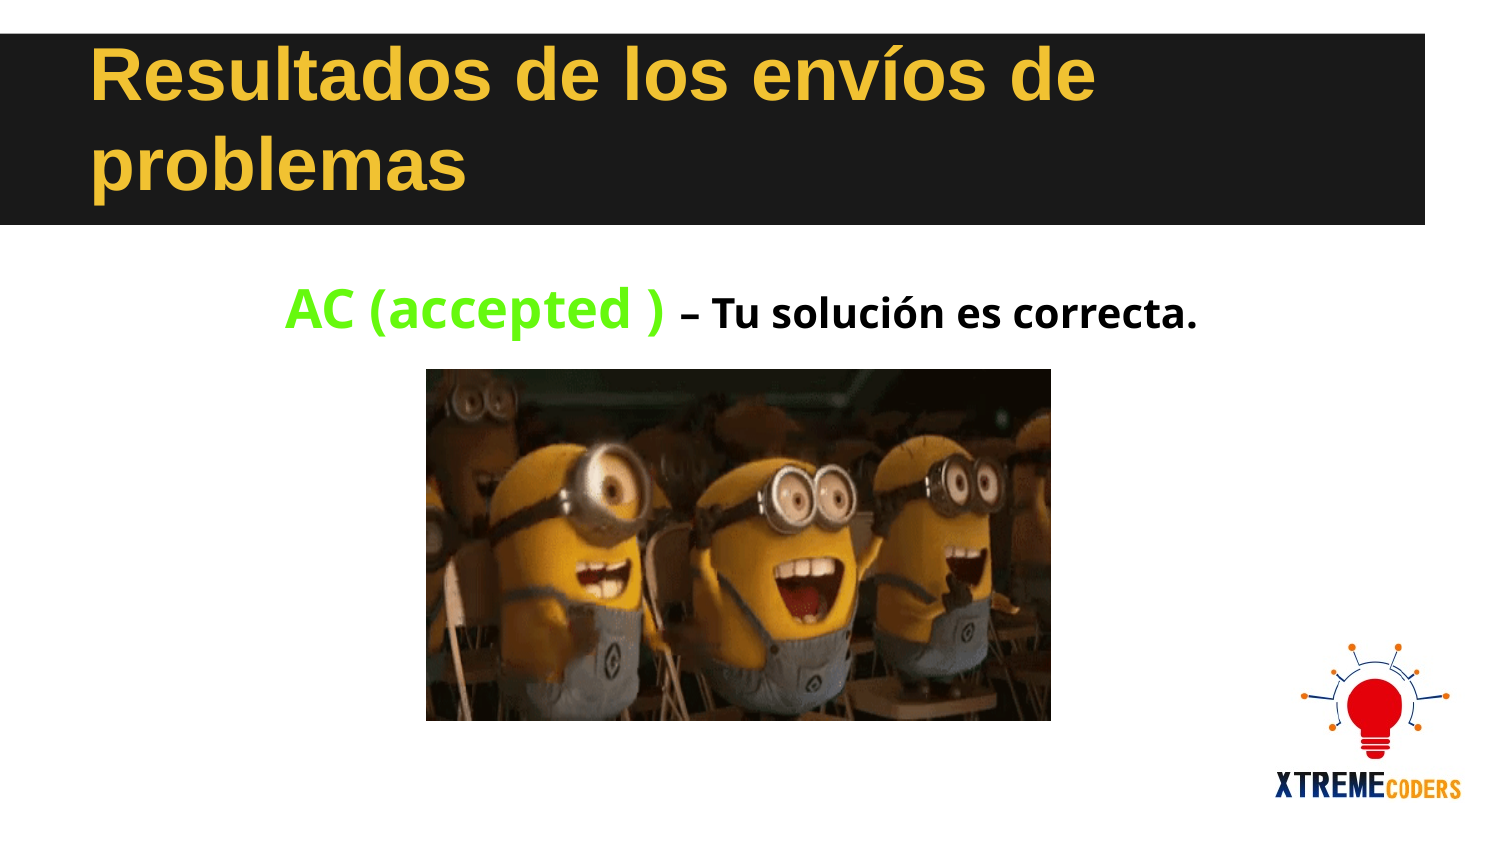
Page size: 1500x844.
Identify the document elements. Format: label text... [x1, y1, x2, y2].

picture [1275, 640, 1465, 804]
text_box Resultados de los envíos de problemas [74, 33, 1425, 221]
picture [426, 369, 1051, 721]
text_box AC (accepted ) – Tu solución es correcta. [58, 259, 1425, 808]
